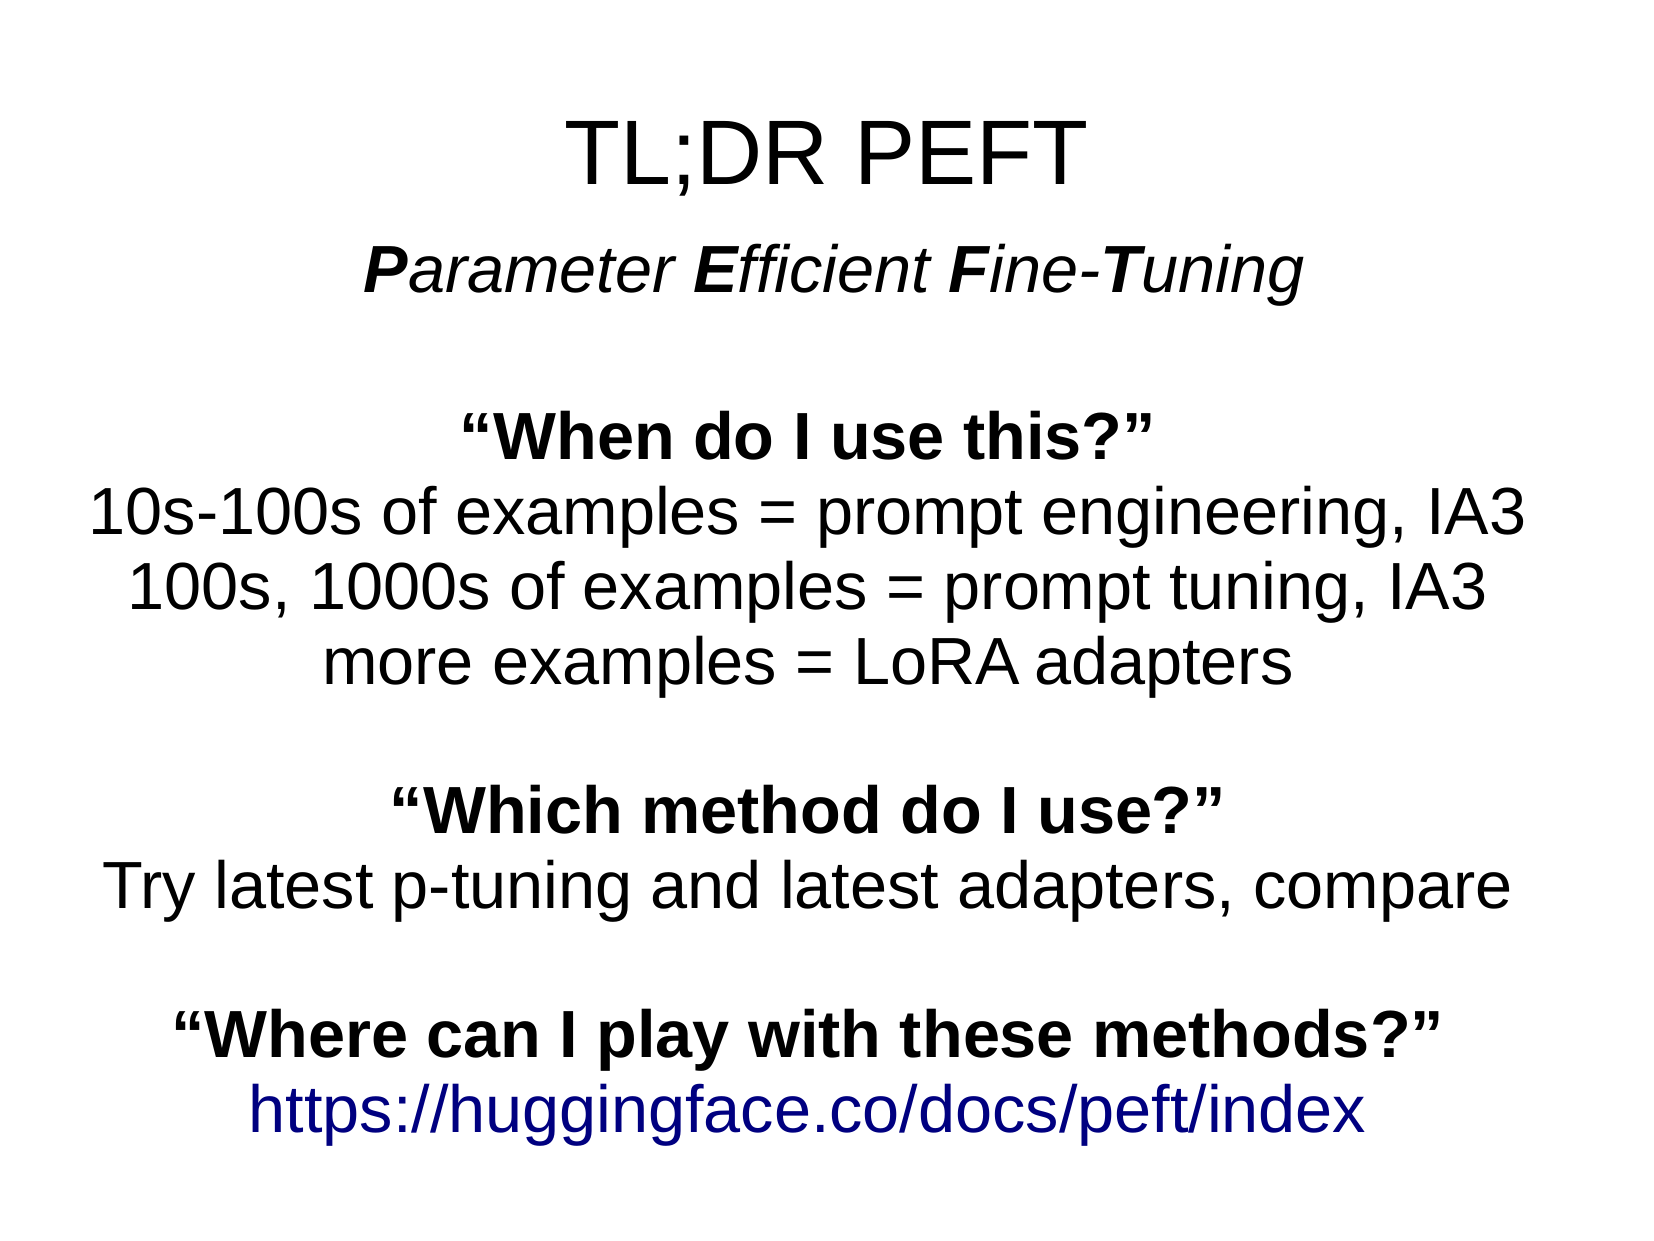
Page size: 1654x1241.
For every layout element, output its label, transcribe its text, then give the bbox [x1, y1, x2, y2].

text_box “When do I use this?” 10s-100s of examples = prompt engineering, IA3 100s, 1000s of examples = prompt tuning, IA3 more examples = LoRA adapters “Which method do I use?” Try latest p-tuning and latest adapters, compare “Where can I play with these methods?” https://huggingface.co/docs/peft/index [69, 392, 1547, 1155]
subtitle Parameter Efficient Fine-Tuning [90, 222, 1579, 317]
title TL;DR PEFT [82, 49, 1571, 257]
